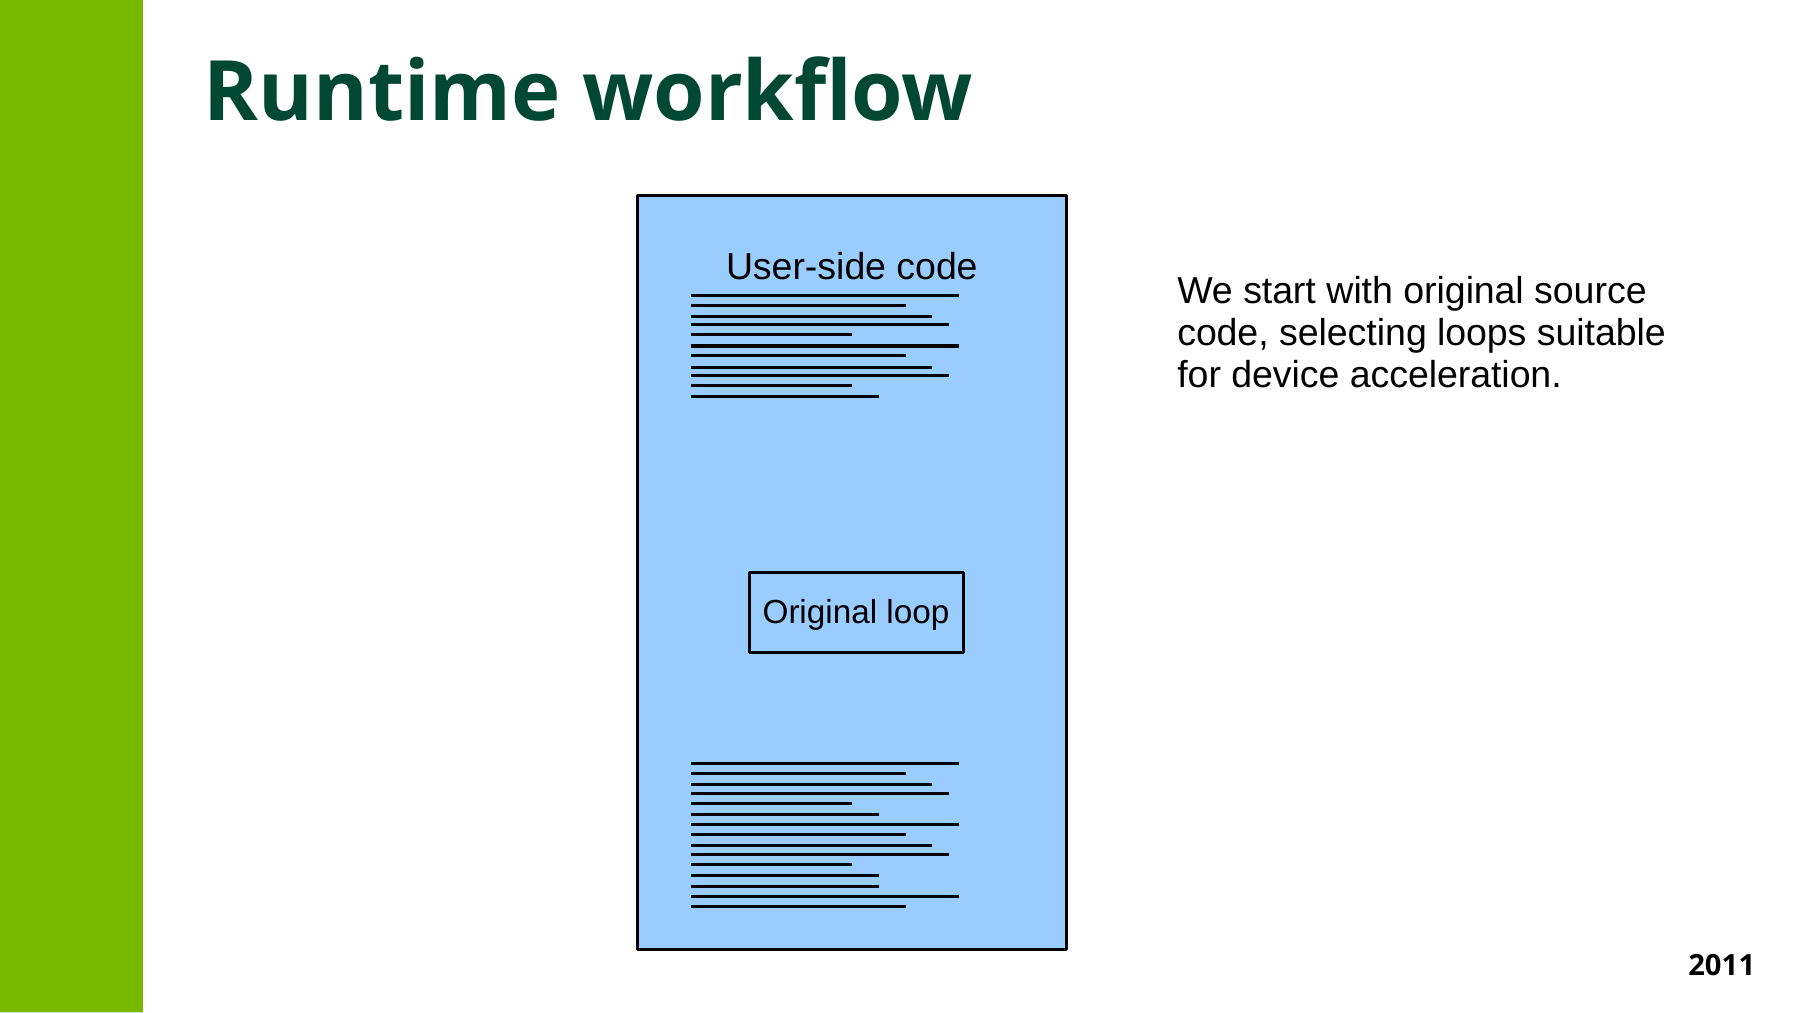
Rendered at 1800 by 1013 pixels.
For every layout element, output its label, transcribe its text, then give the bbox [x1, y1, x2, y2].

text_box User-side code [637, 195, 1067, 950]
text_box We start with original source code, selecting loops suitable for device acceleration. [1162, 262, 1726, 713]
title Runtime workflow [188, 40, 1733, 211]
text_box Original loop [749, 572, 964, 653]
